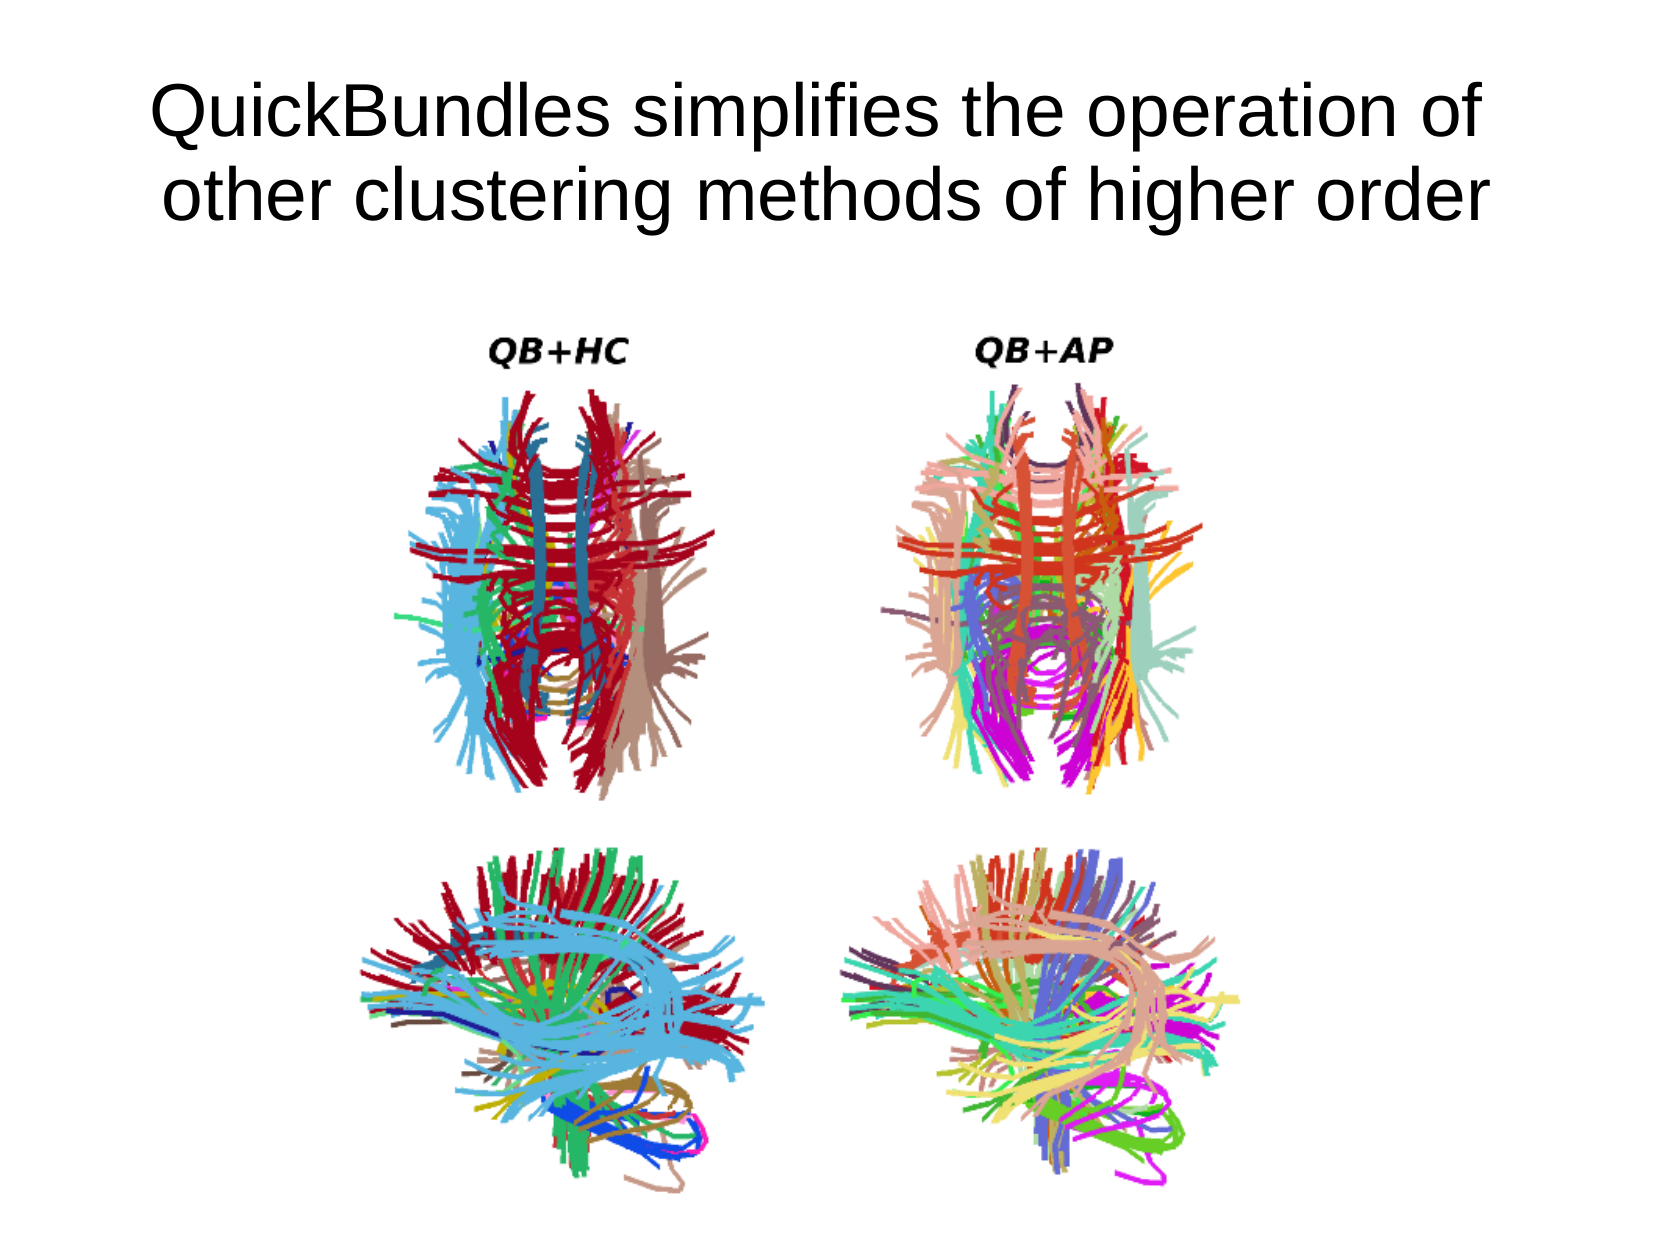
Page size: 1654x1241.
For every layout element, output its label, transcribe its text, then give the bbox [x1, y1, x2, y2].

title QuickBundles simplifies the operation of other clustering methods of higher order [82, 56, 1571, 250]
picture [324, 291, 1331, 1217]
